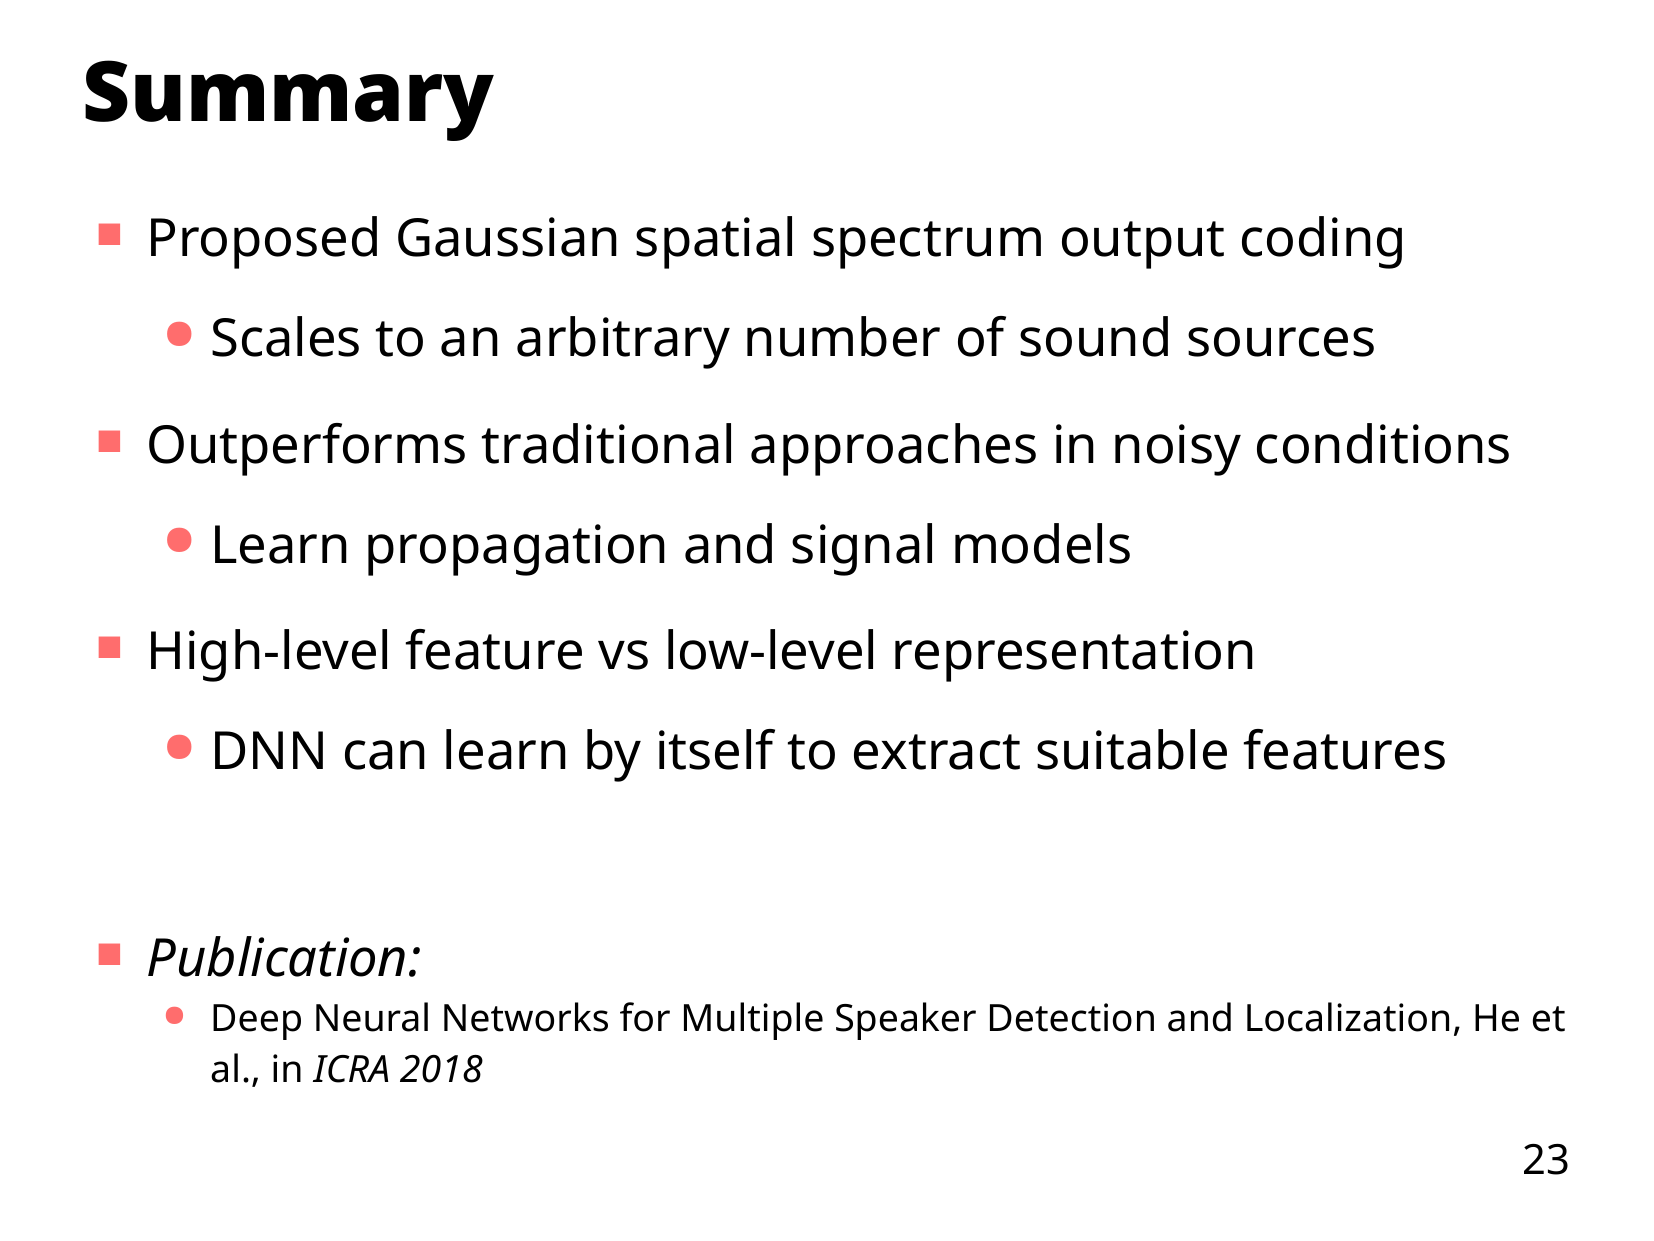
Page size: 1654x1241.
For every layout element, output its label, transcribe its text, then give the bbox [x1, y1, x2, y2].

title Summary [82, 37, 1571, 143]
list Proposed Gaussian spatial spectrum output coding Scales to an arbitrary number of sound sources Outperforms traditional approaches in noisy conditions Learn propagation and signal models High-level feature vs low-level representation DNN can learn by itself to extract suitable features Publication: Deep Neural Networks for Multiple Speaker Detection and Localization, He et al., in ICRA 2018 [82, 200, 1571, 1111]
